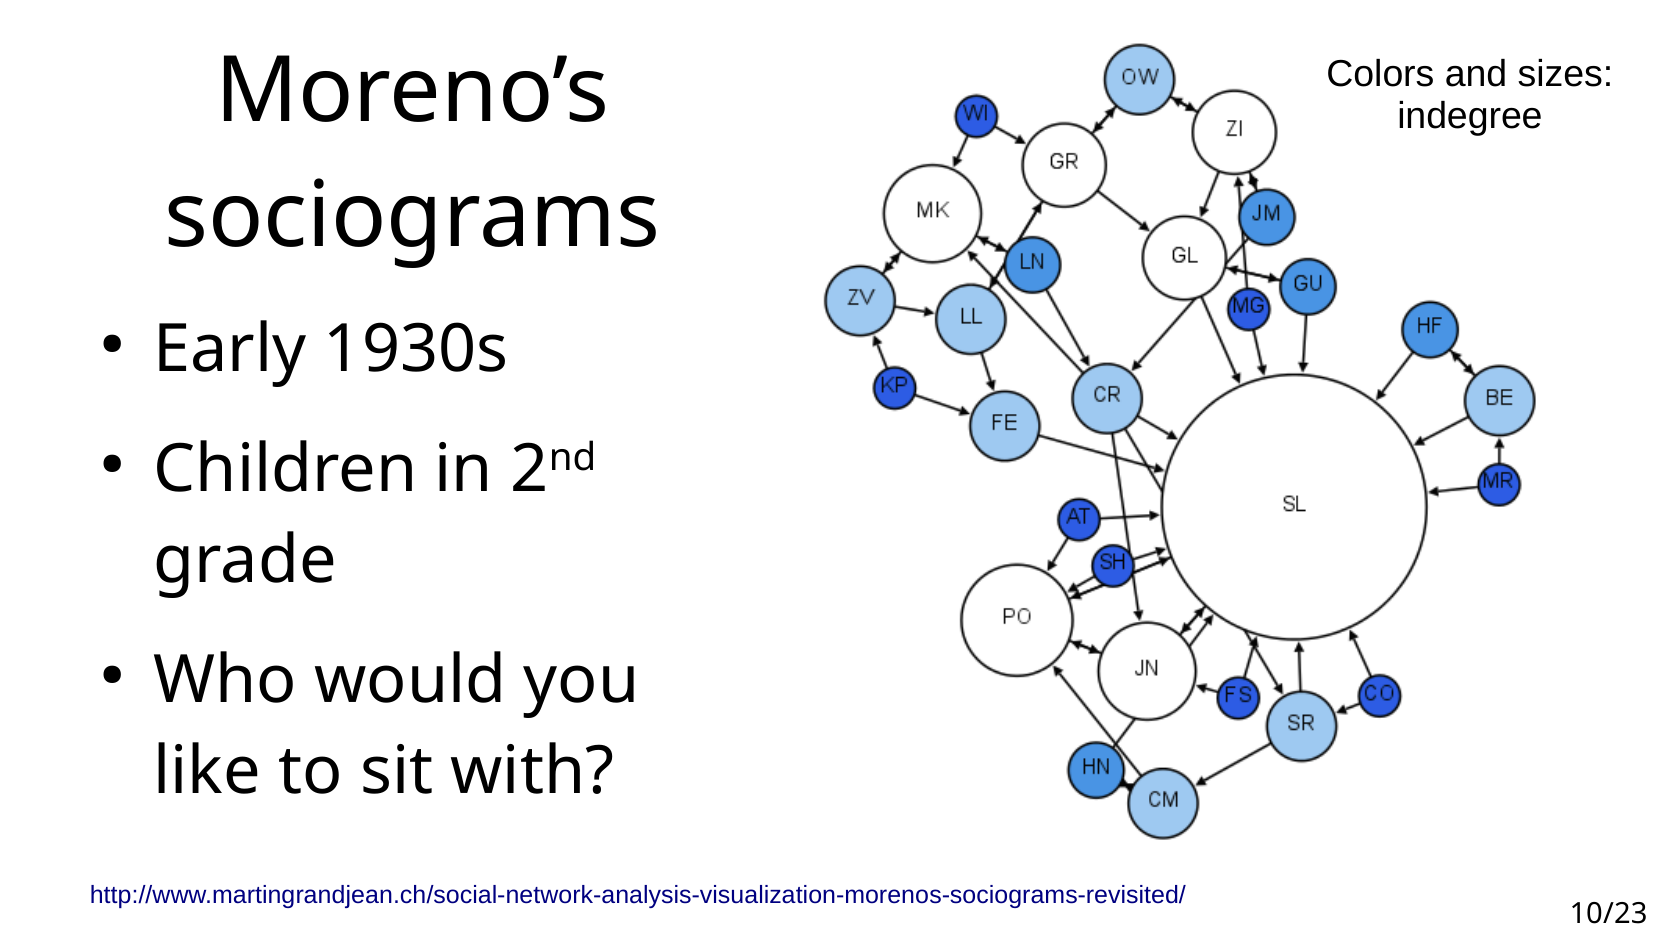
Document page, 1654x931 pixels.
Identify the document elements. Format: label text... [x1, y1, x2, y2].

text_box Colors and sizes: indegree [1305, 45, 1636, 237]
title Moreno’s sociograms [41, 19, 784, 278]
picture [768, 33, 1543, 854]
text_box http://www.martingrandjean.ch/social-network-analysis-visualization-morenos-sociograms-revisited/ [75, 873, 1381, 924]
list Early 1930s Children in 2nd grade Who would you like to sit with? [82, 300, 751, 841]
